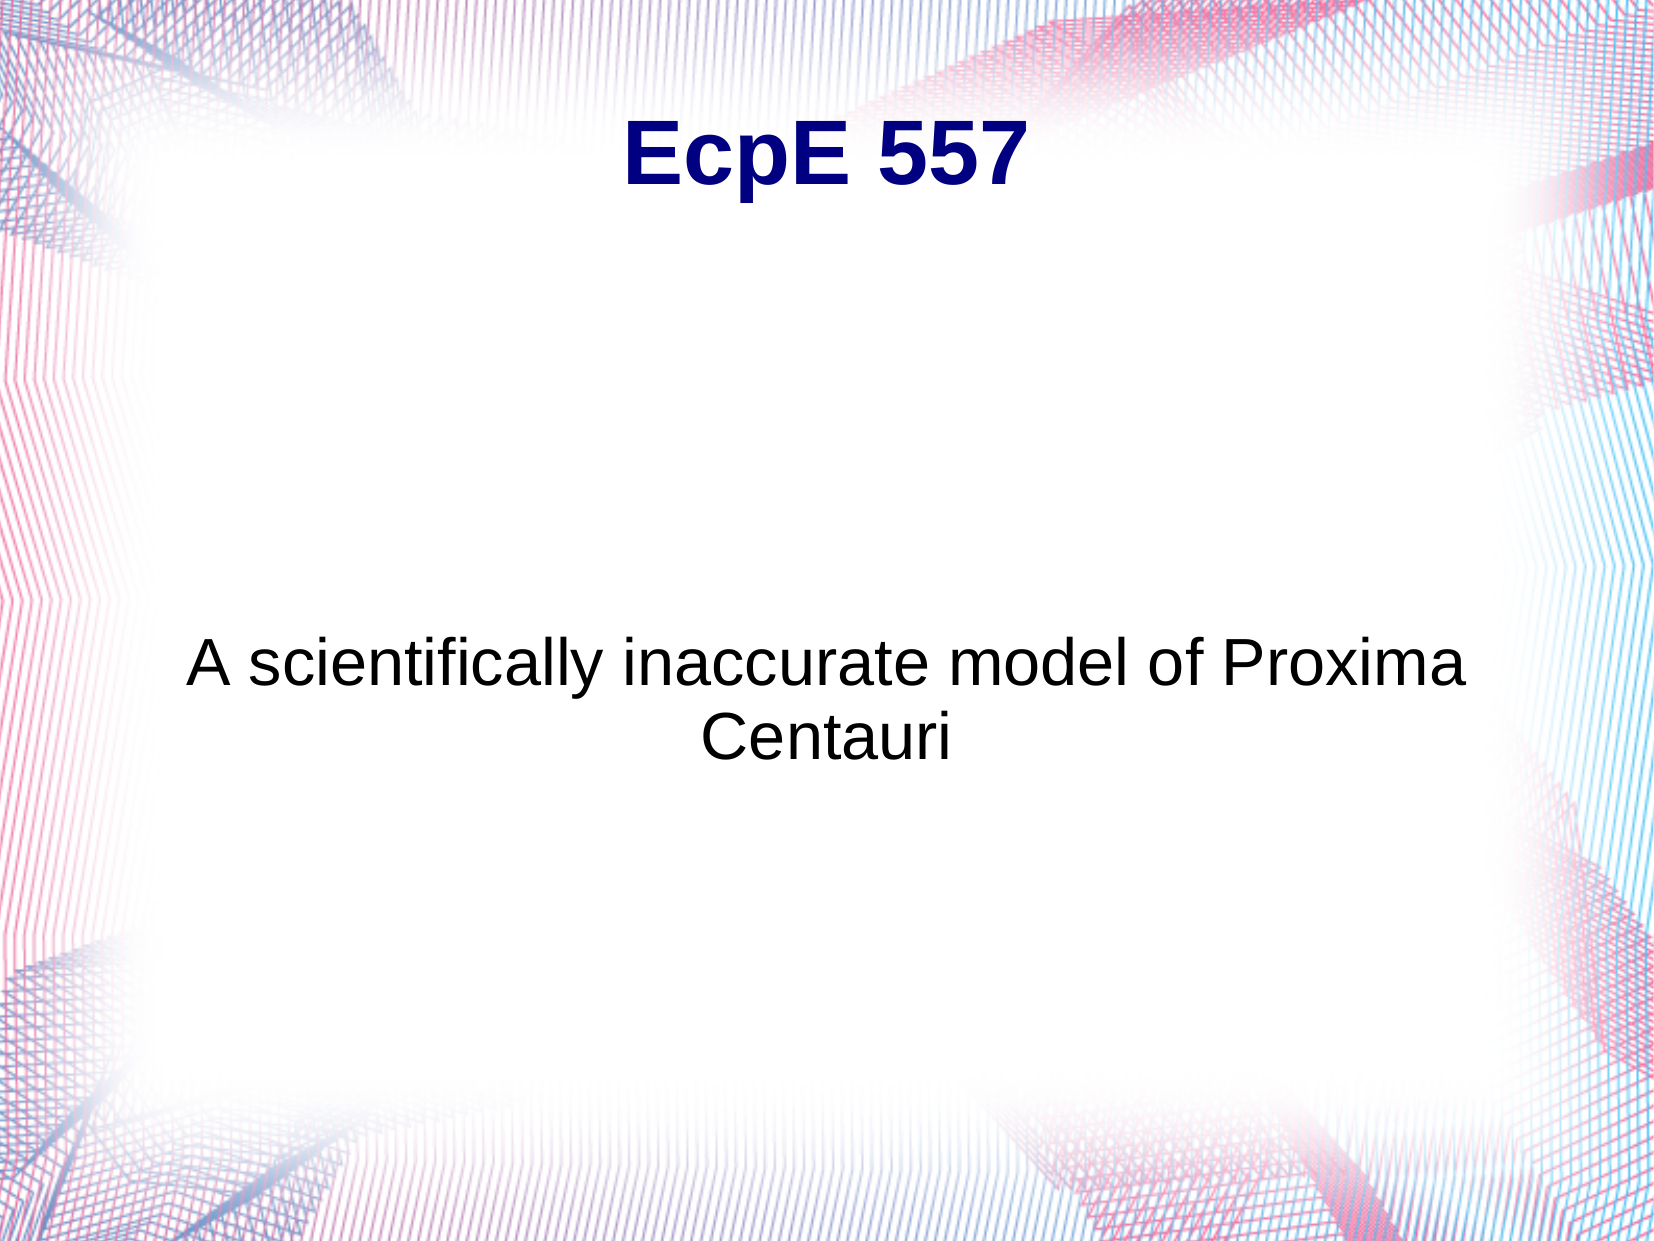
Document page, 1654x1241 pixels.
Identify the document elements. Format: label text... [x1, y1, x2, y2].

subtitle A scientifically inaccurate model of Proxima Centauri [82, 290, 1571, 1109]
picture [0, 0, 1654, 1241]
title EcpE 557 [82, 49, 1571, 257]
